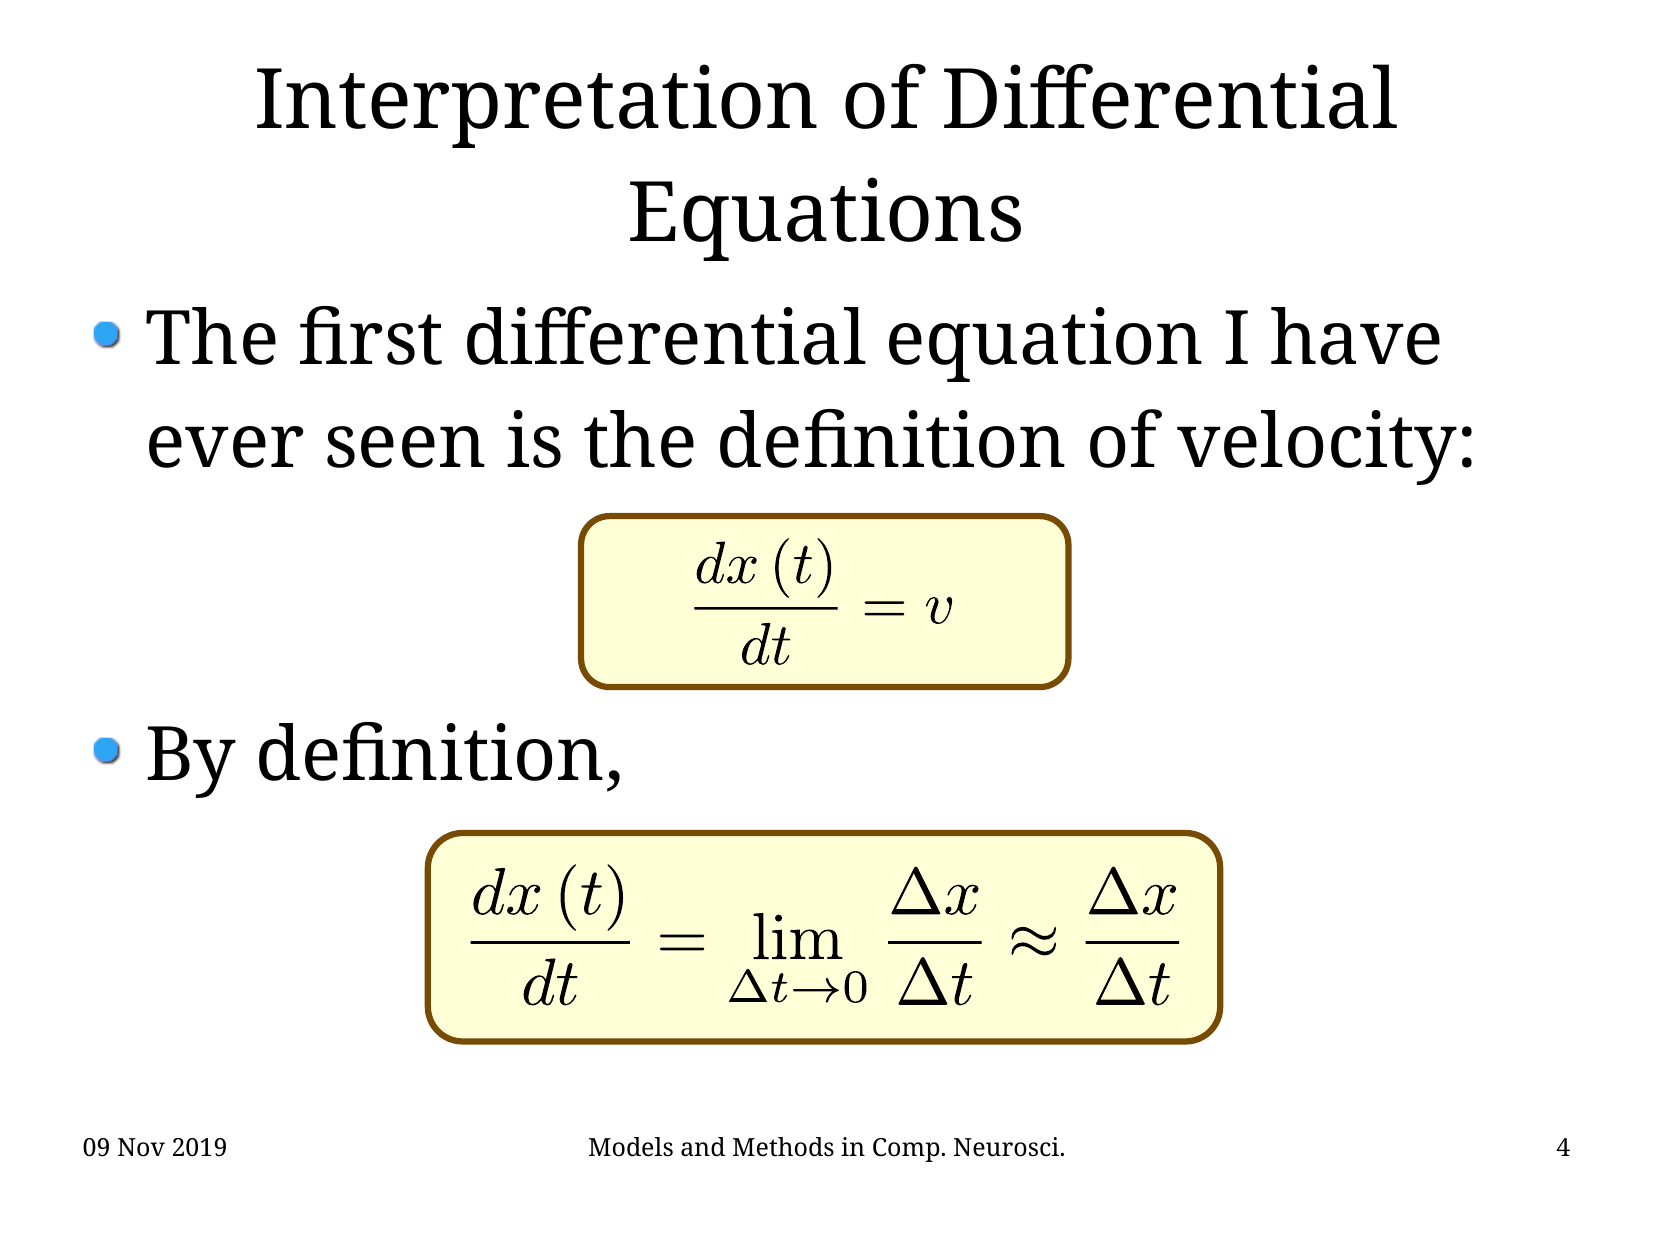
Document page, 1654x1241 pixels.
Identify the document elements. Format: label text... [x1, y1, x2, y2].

text_box [581, 516, 1069, 688]
title Interpretation of Differential Equations [82, 39, 1571, 267]
text_box [427, 832, 1221, 1042]
picture [694, 538, 956, 665]
list The first differential equation I have ever seen is the definition of velocity: By definition, [74, 284, 1563, 1004]
